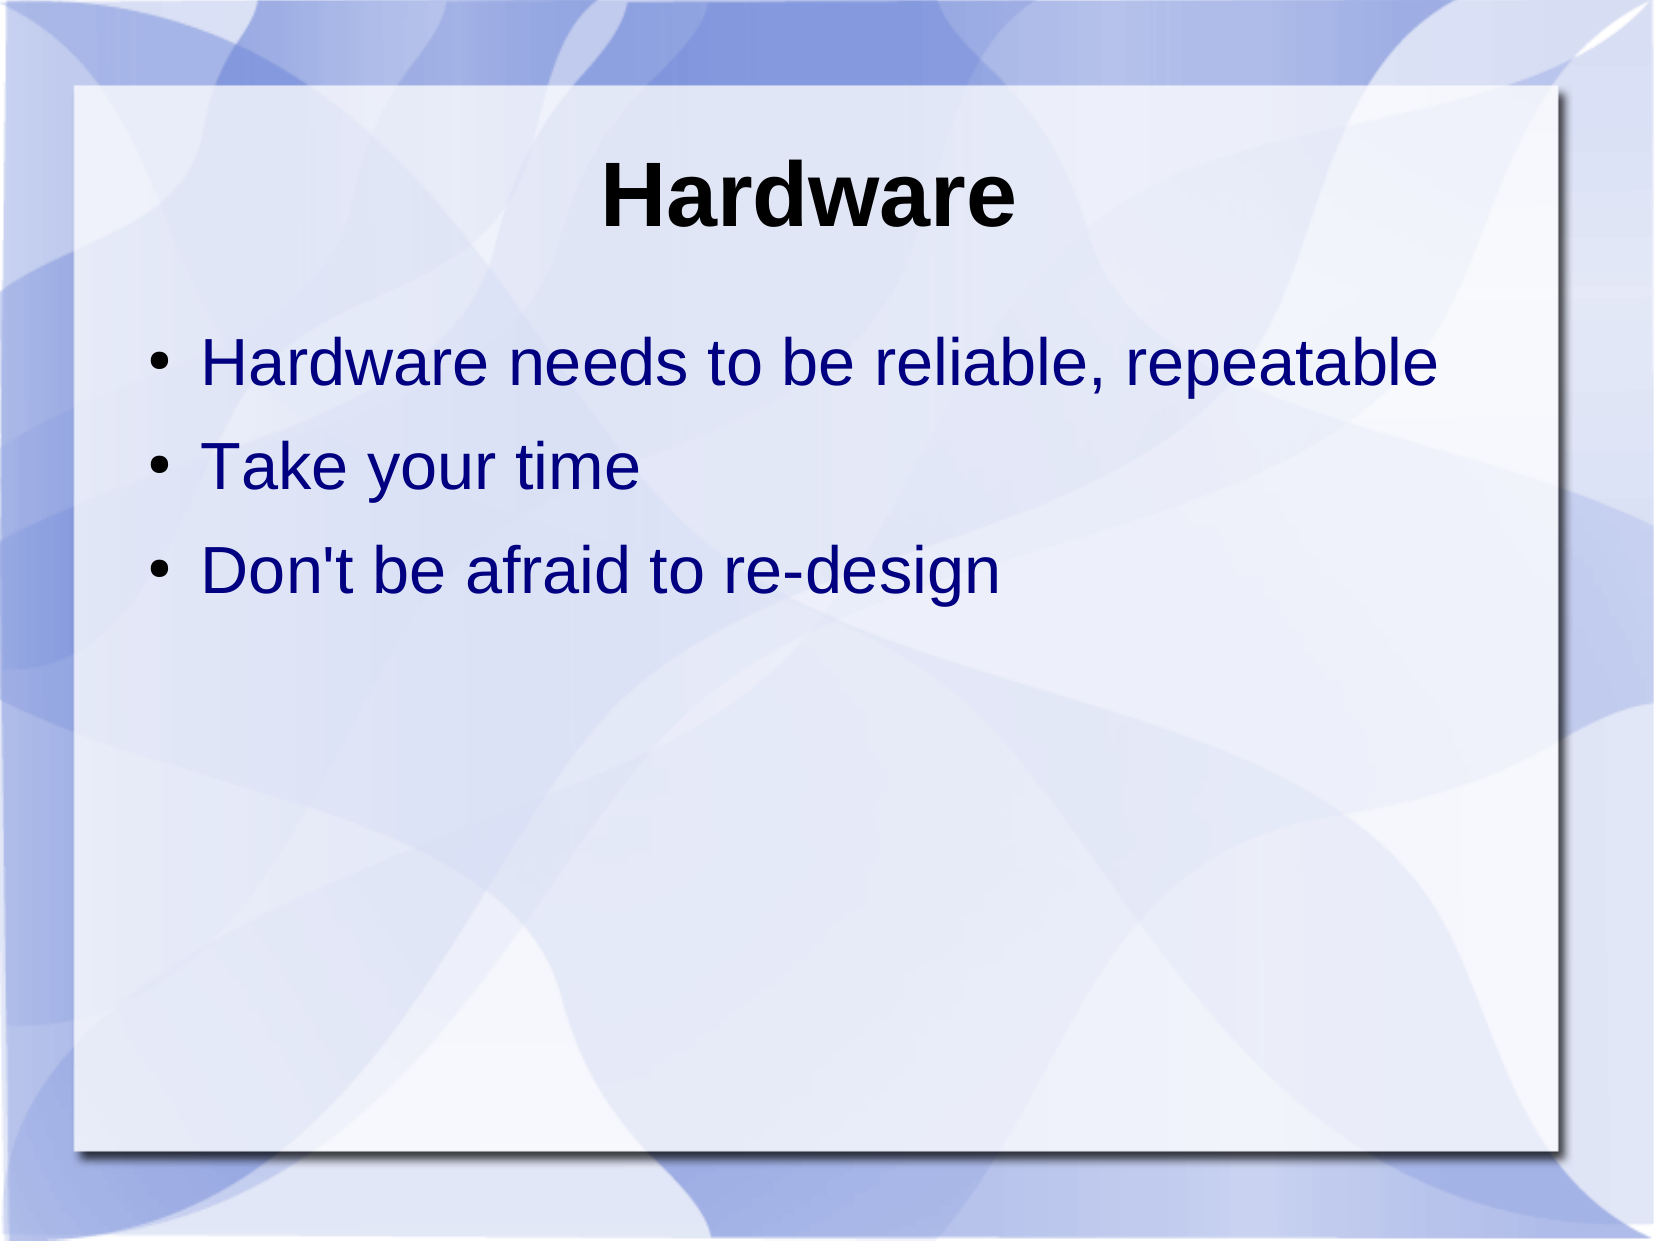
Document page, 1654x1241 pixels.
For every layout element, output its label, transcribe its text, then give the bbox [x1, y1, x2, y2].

picture [0, 0, 1654, 1241]
list Hardware needs to be reliable, repeatable Take your time Don't be afraid to re-design [129, 324, 1489, 960]
title Hardware [82, 98, 1536, 291]
